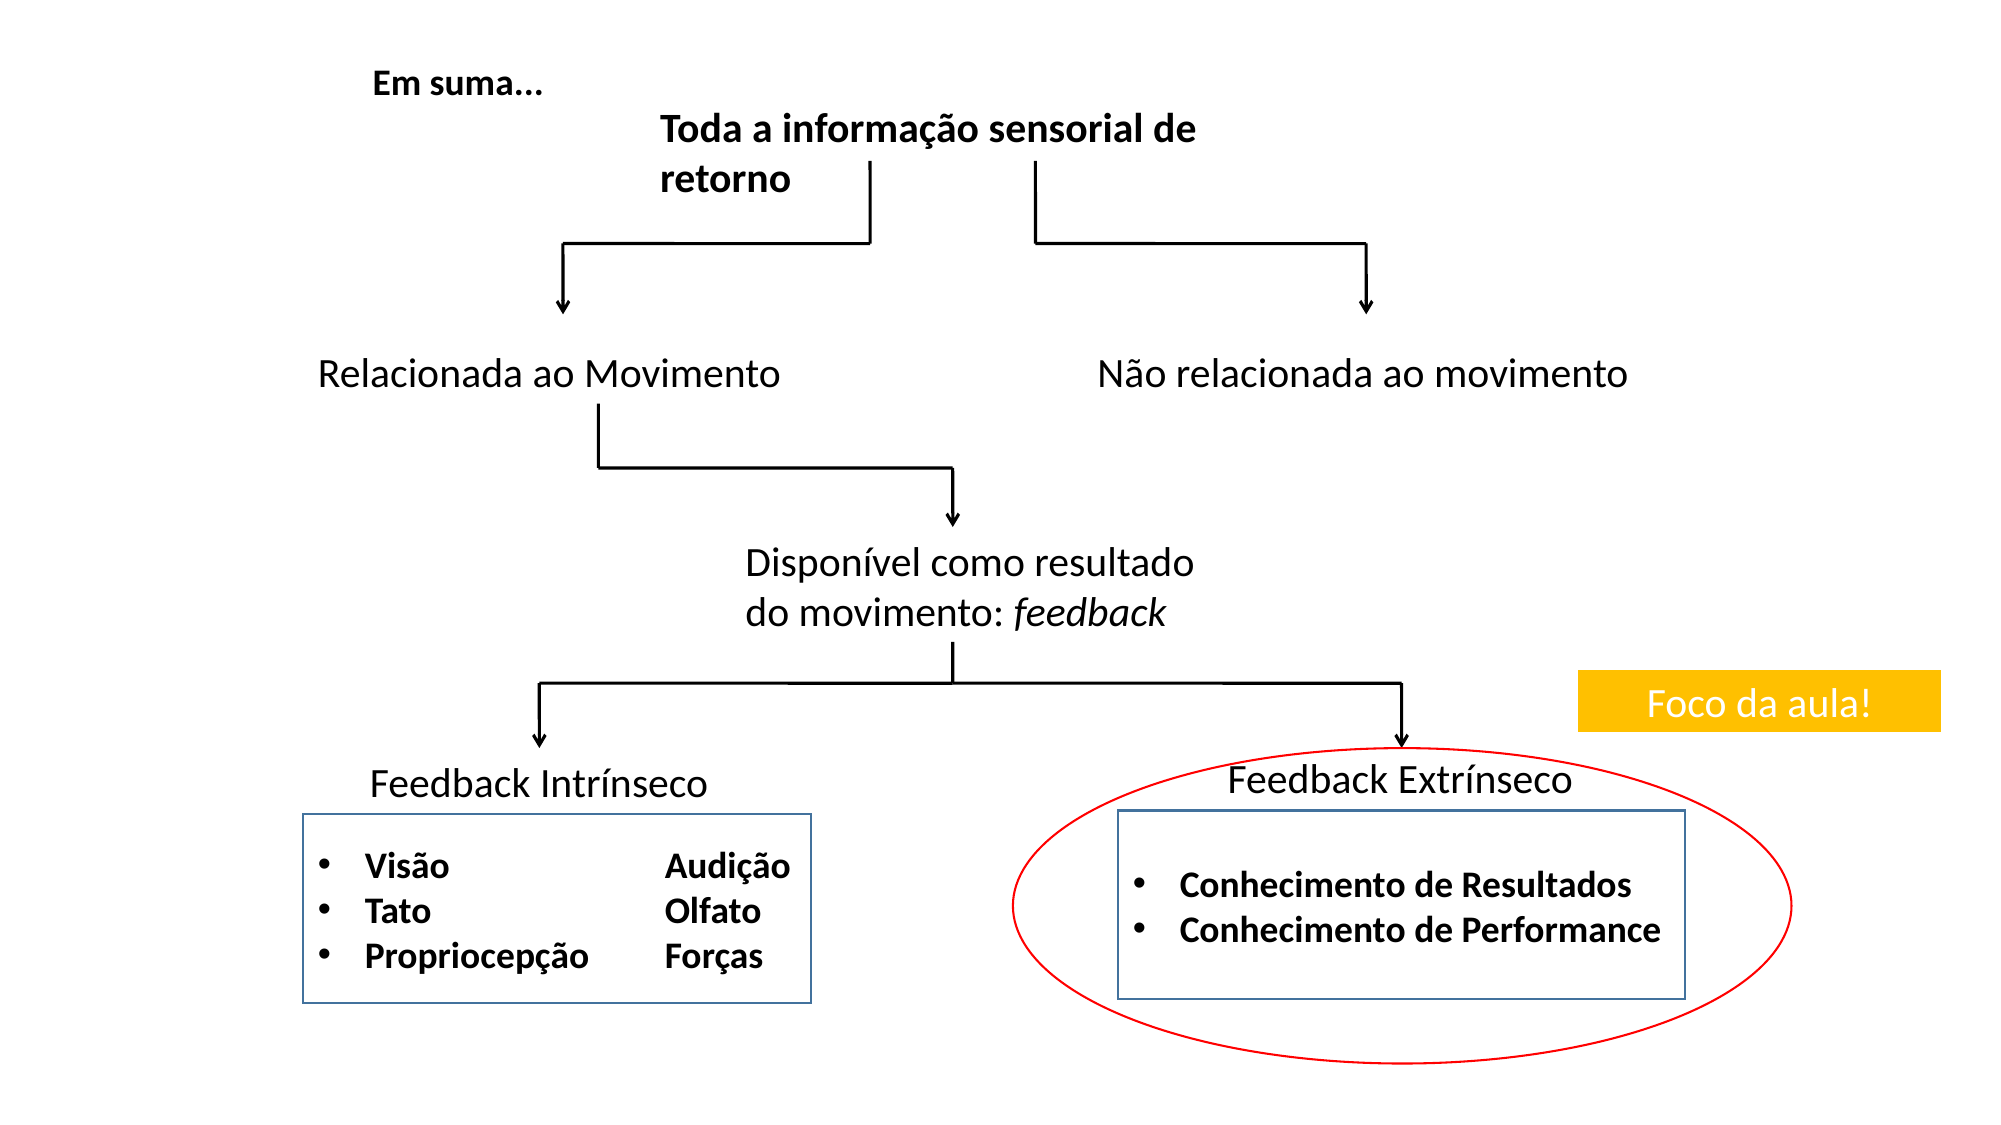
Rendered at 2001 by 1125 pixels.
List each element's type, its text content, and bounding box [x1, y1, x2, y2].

text_box Em suma... [357, 50, 559, 111]
text_box Feedback Intrínseco [337, 748, 742, 813]
text_box Relacionada ao Movimento [303, 338, 823, 403]
text_box Conhecimento de Resultados Conhecimento de Performance [1118, 810, 1686, 1000]
text_box Disponível como resultado do movimento: feedback [730, 527, 1251, 642]
text_box Feedback Extrínseco [1198, 750, 1603, 810]
text_box Visão Audição Tato Olfato Propriocepção Forças [303, 814, 811, 1004]
text_box Não relacionada ao movimento [1082, 338, 1650, 403]
text_box Feedback Extrínseco [1198, 744, 1603, 770]
text_box Foco da aula! [1576, 668, 1943, 734]
text_box Toda a informação sensorial de retorno [645, 93, 1336, 209]
